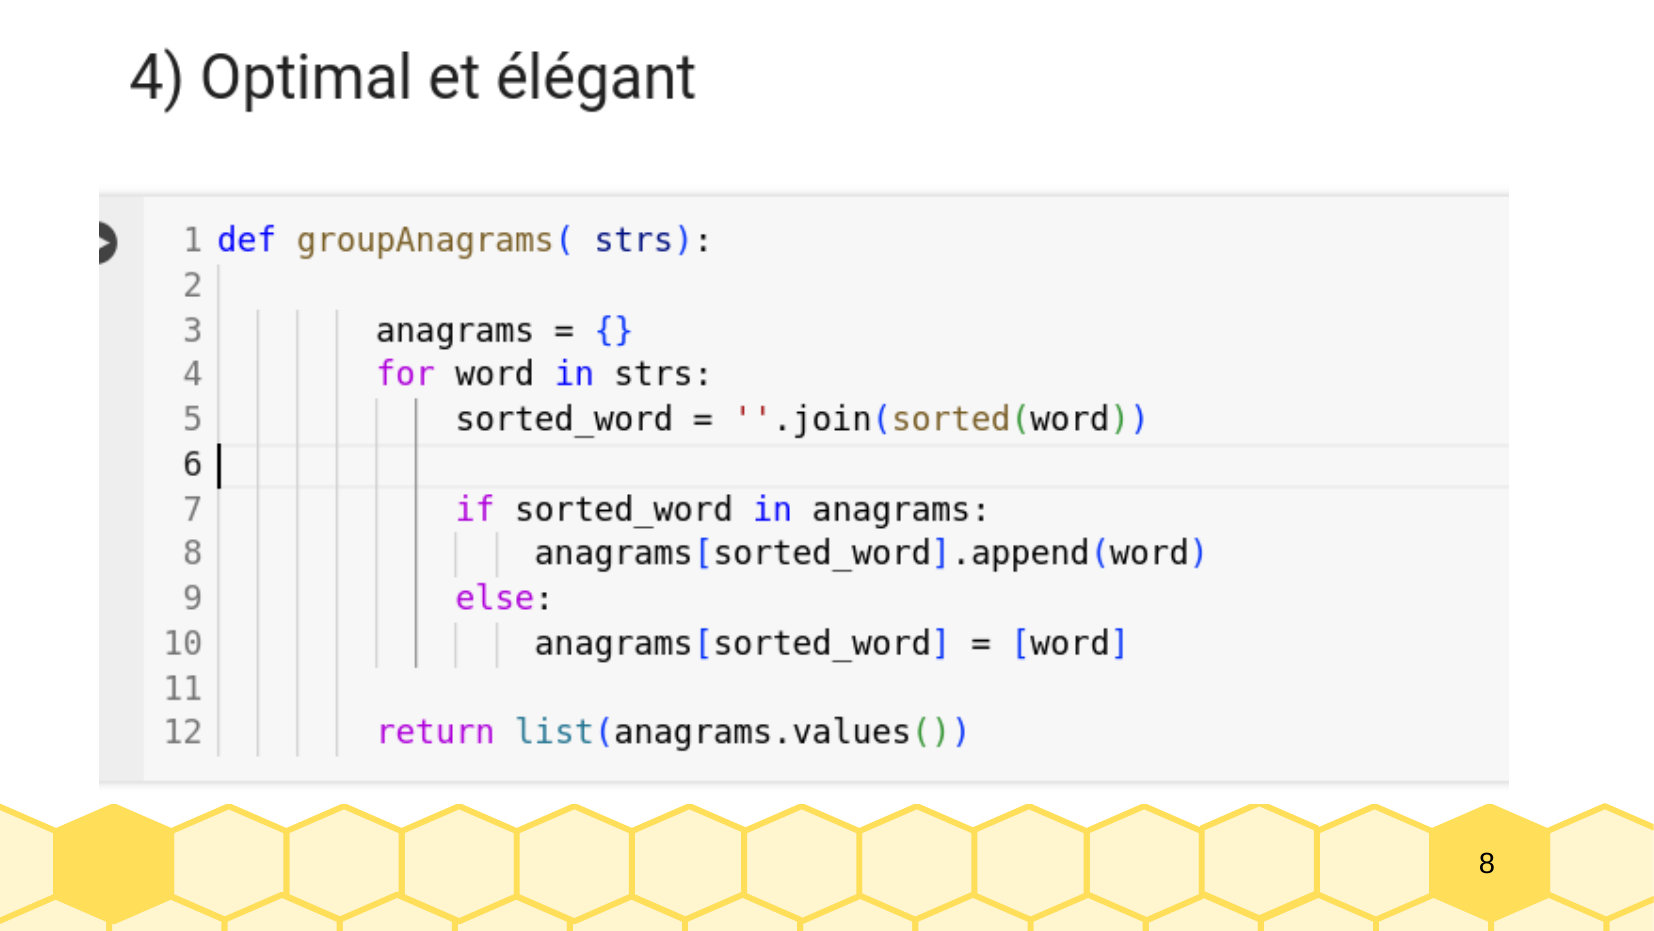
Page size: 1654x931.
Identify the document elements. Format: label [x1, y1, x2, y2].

picture [99, 35, 1509, 804]
